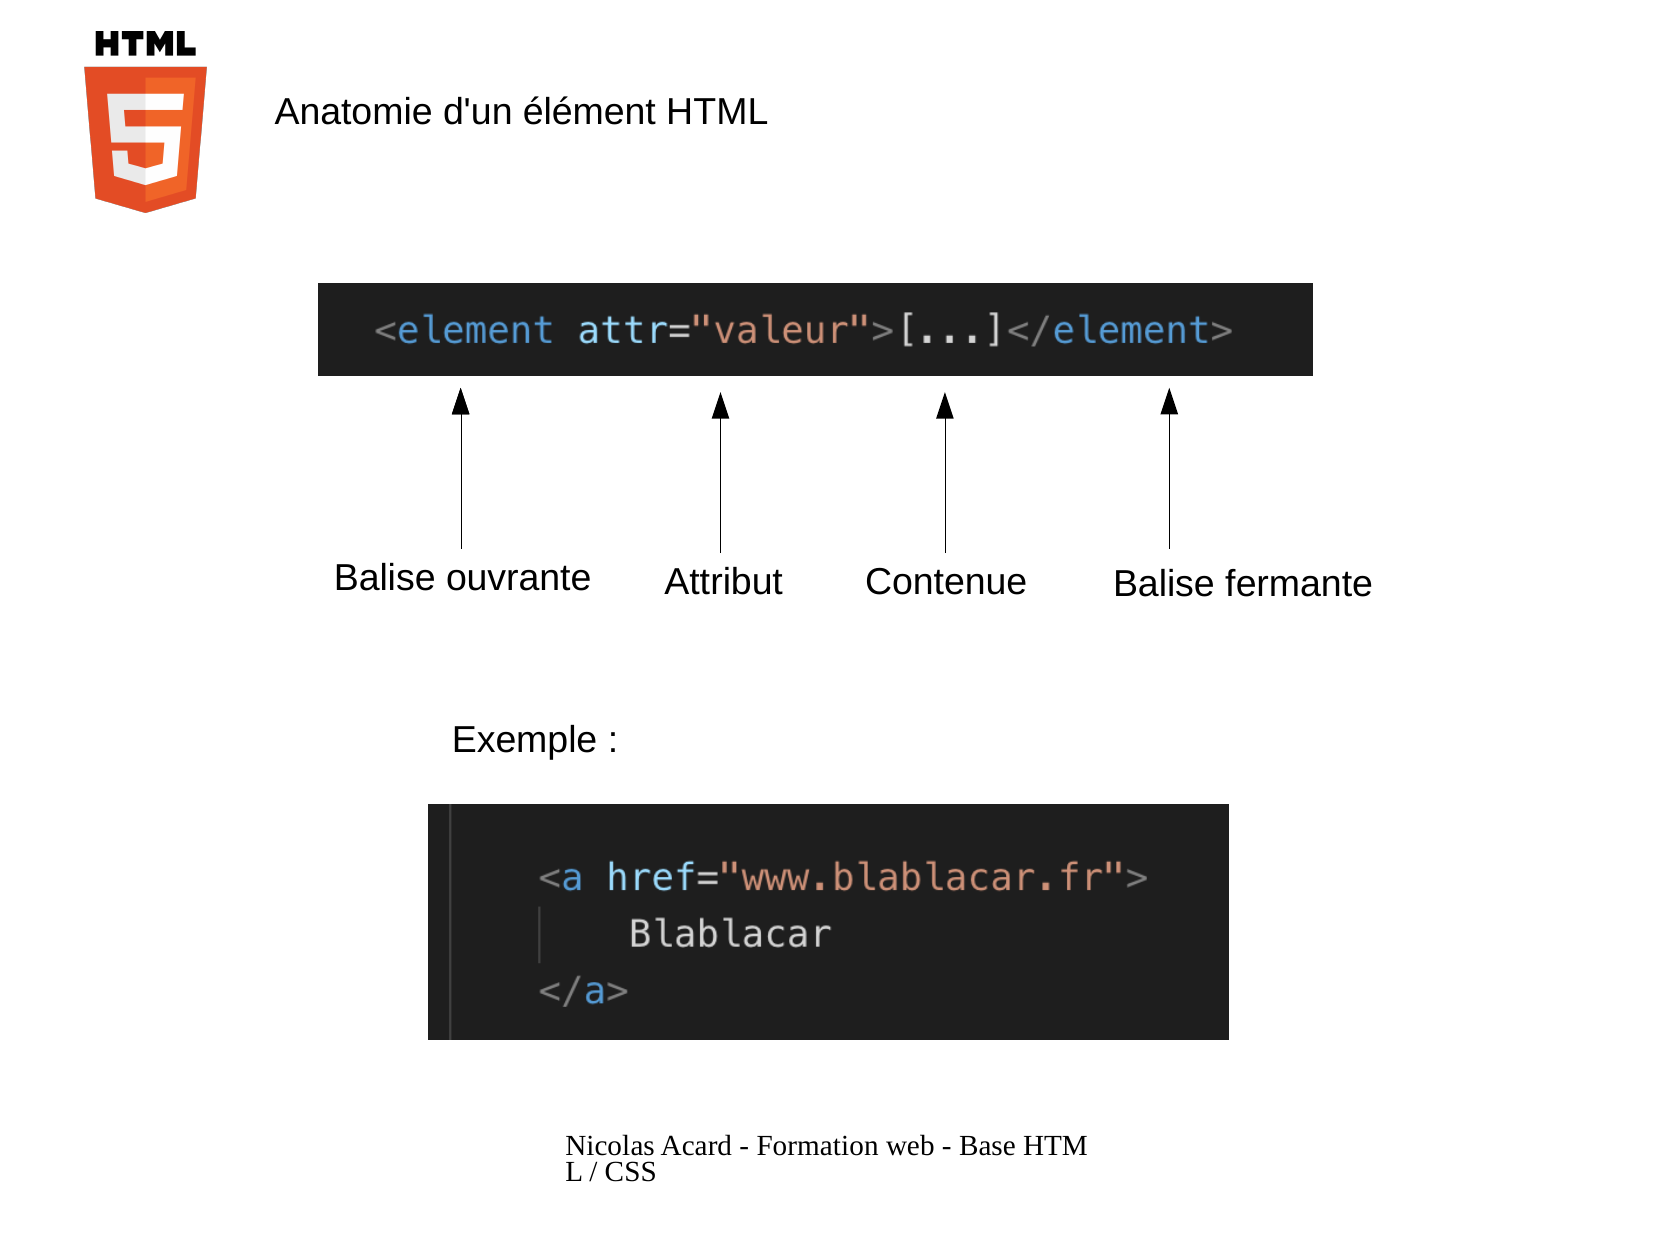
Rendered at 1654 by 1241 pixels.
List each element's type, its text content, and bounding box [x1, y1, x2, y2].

picture [59, 31, 232, 213]
text_box Anatomie d'un élément HTML [259, 82, 1193, 140]
text_box Contenue [850, 553, 1063, 610]
picture [428, 804, 1229, 1040]
picture [318, 283, 1313, 377]
text_box Attribut [649, 553, 827, 610]
text_box Balise fermante [1098, 555, 1394, 613]
text_box Exemple : [437, 710, 815, 768]
text_box Balise ouvrante [318, 548, 626, 648]
